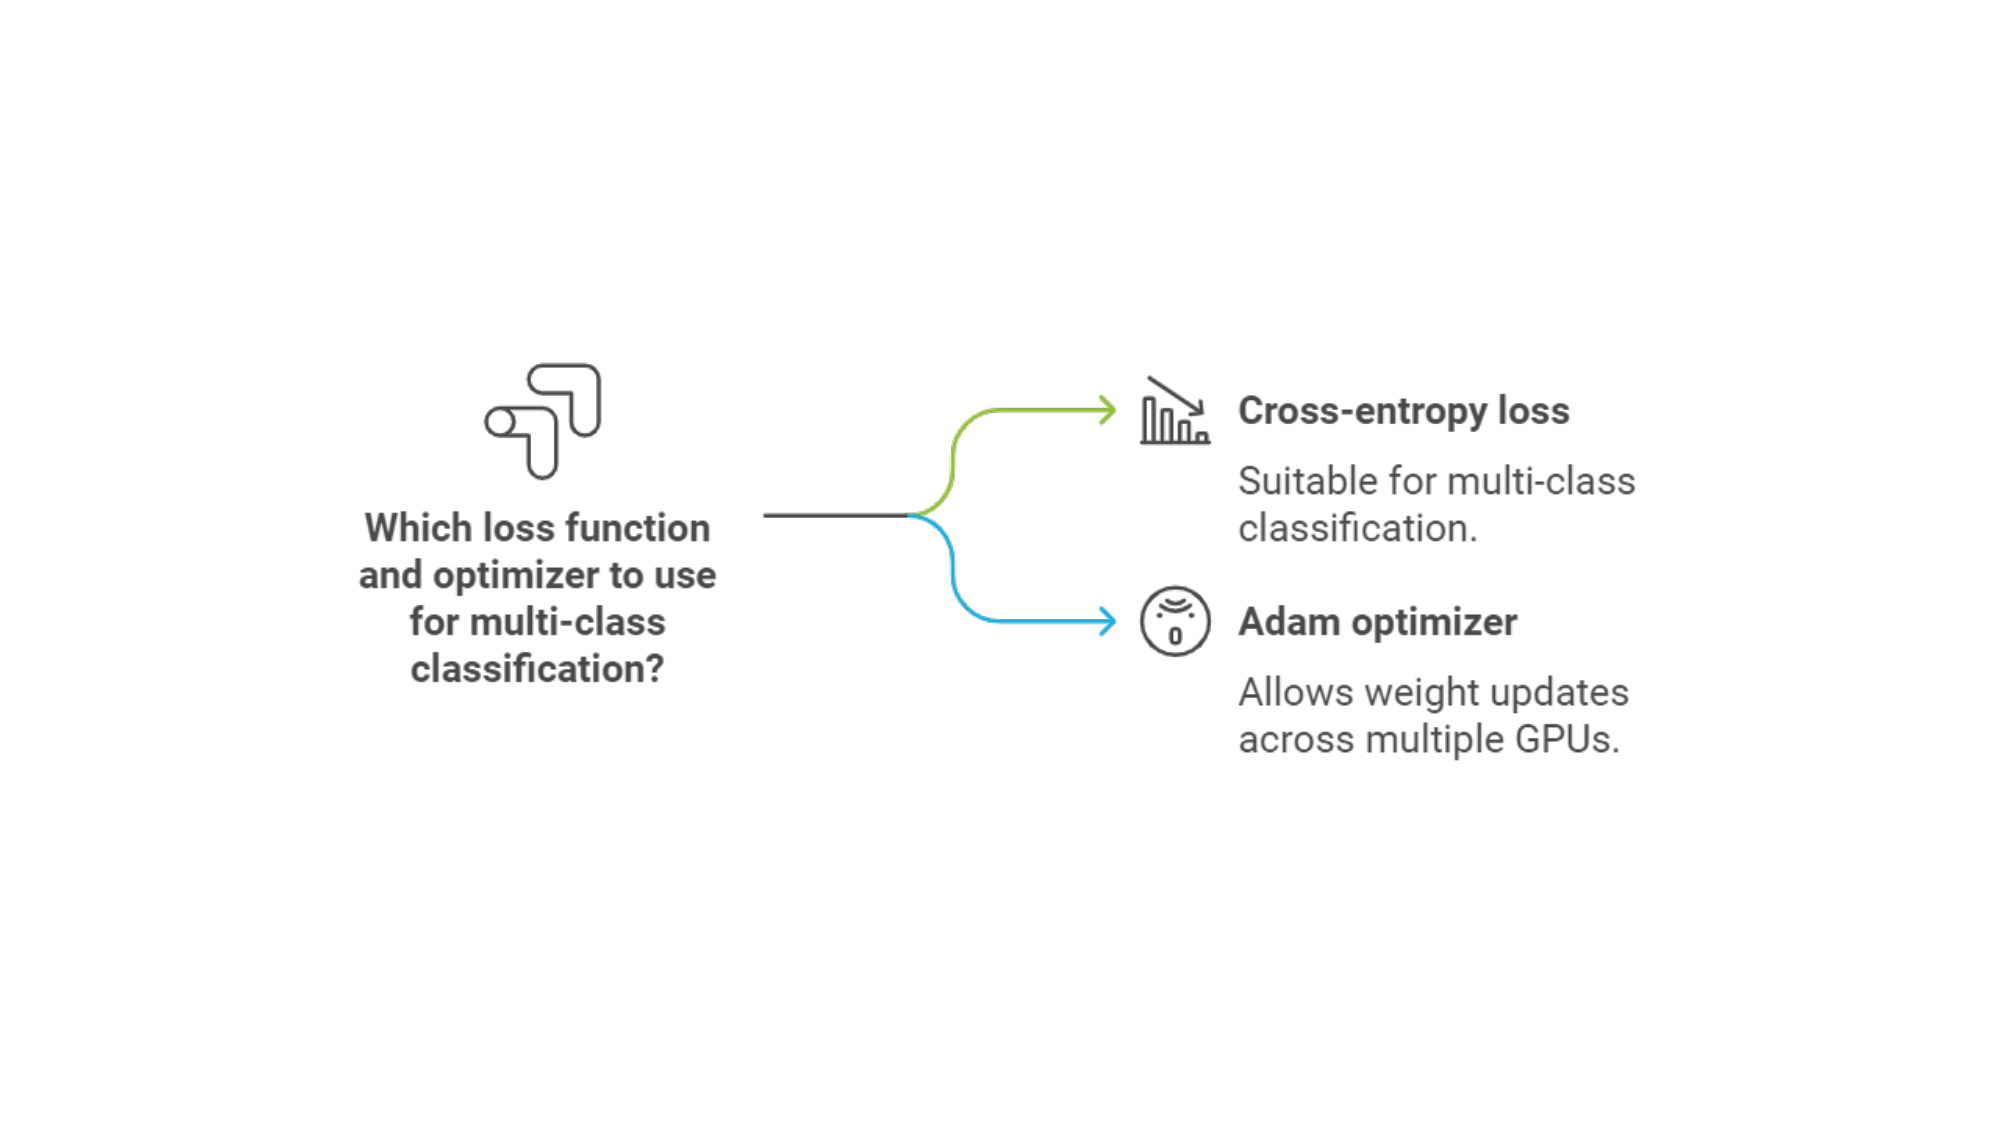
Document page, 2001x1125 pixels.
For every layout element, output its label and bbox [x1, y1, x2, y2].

picture [320, 338, 1680, 787]
